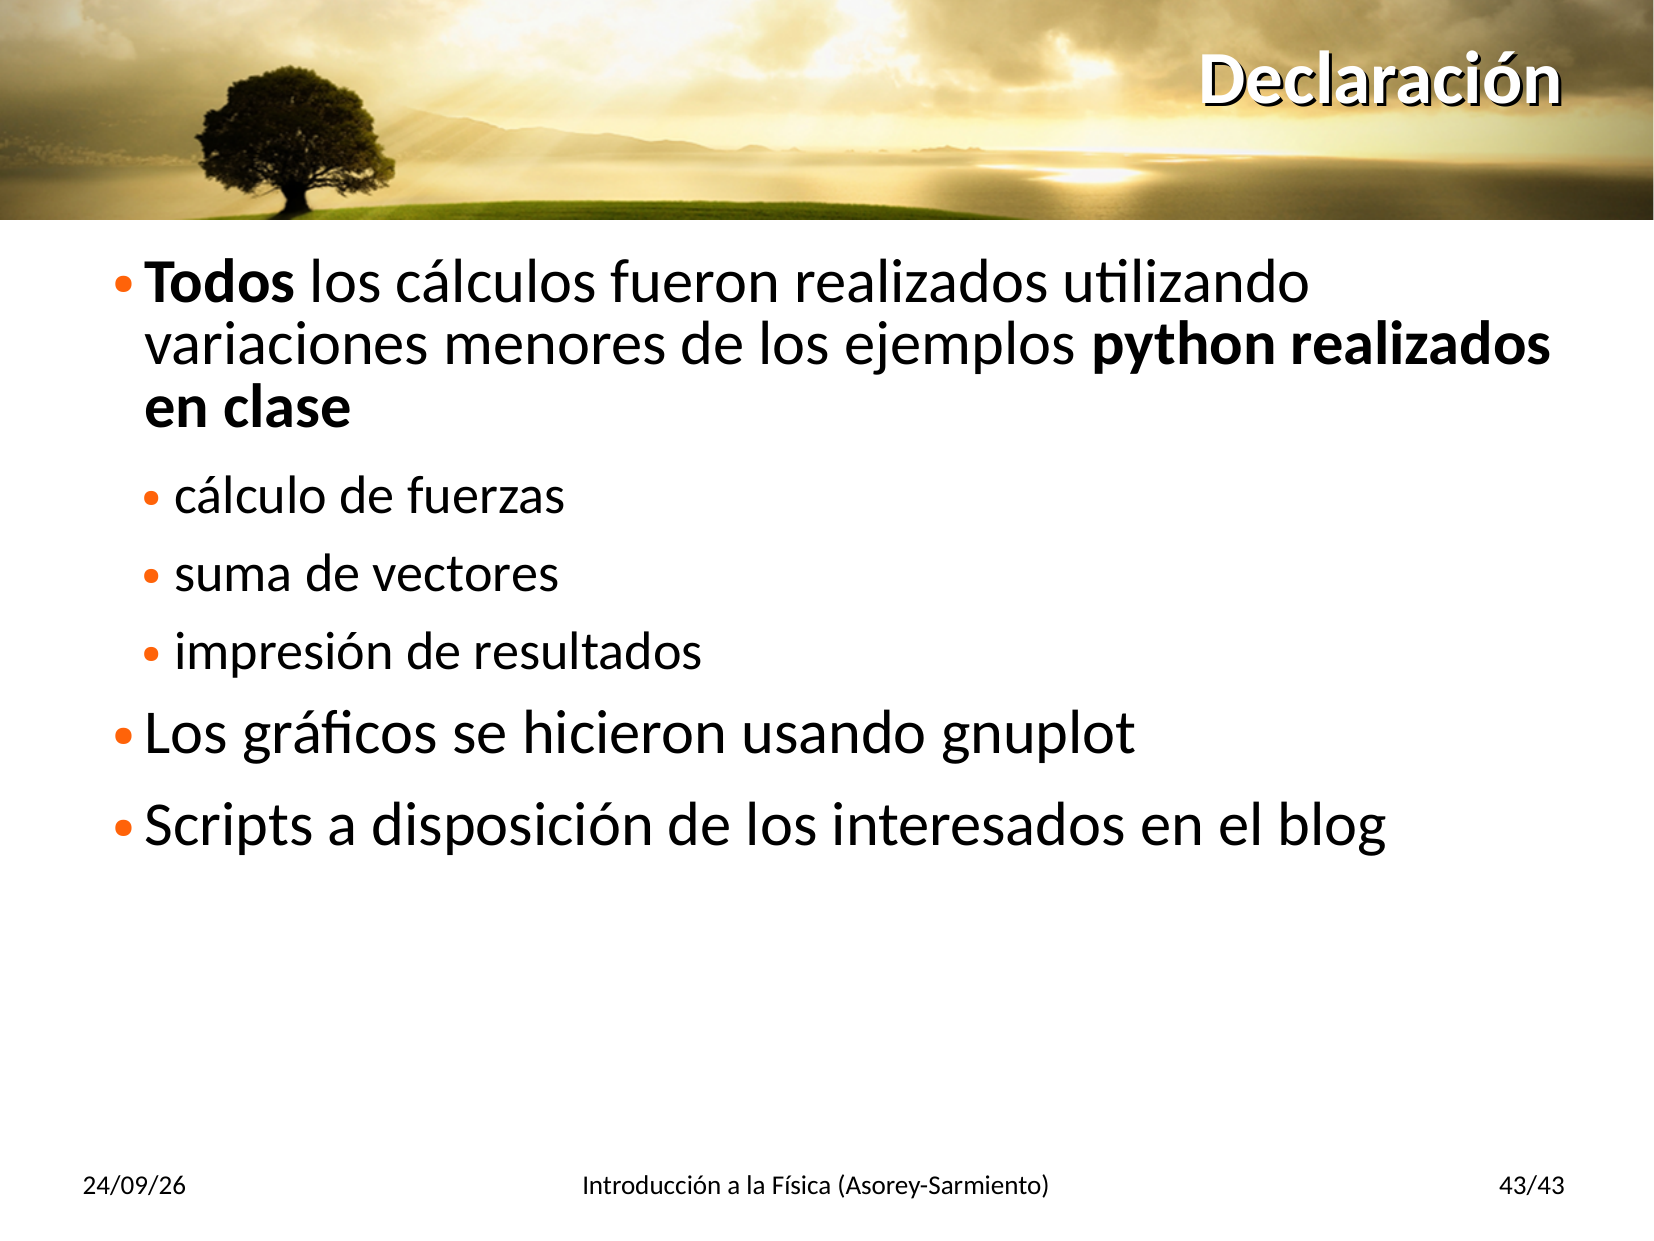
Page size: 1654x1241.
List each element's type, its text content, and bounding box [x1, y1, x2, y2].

title Declaración [75, 19, 1564, 151]
picture [0, 0, 1654, 220]
list Todos los cálculos fueron realizados utilizando variaciones menores de los ejemplos python realizados en clase cálculo de fuerzas suma de vectores impresión de resultados Los gráficos se hicieron usando gnuplot Scripts a disposición de los interesados en el blog [82, 255, 1571, 1141]
